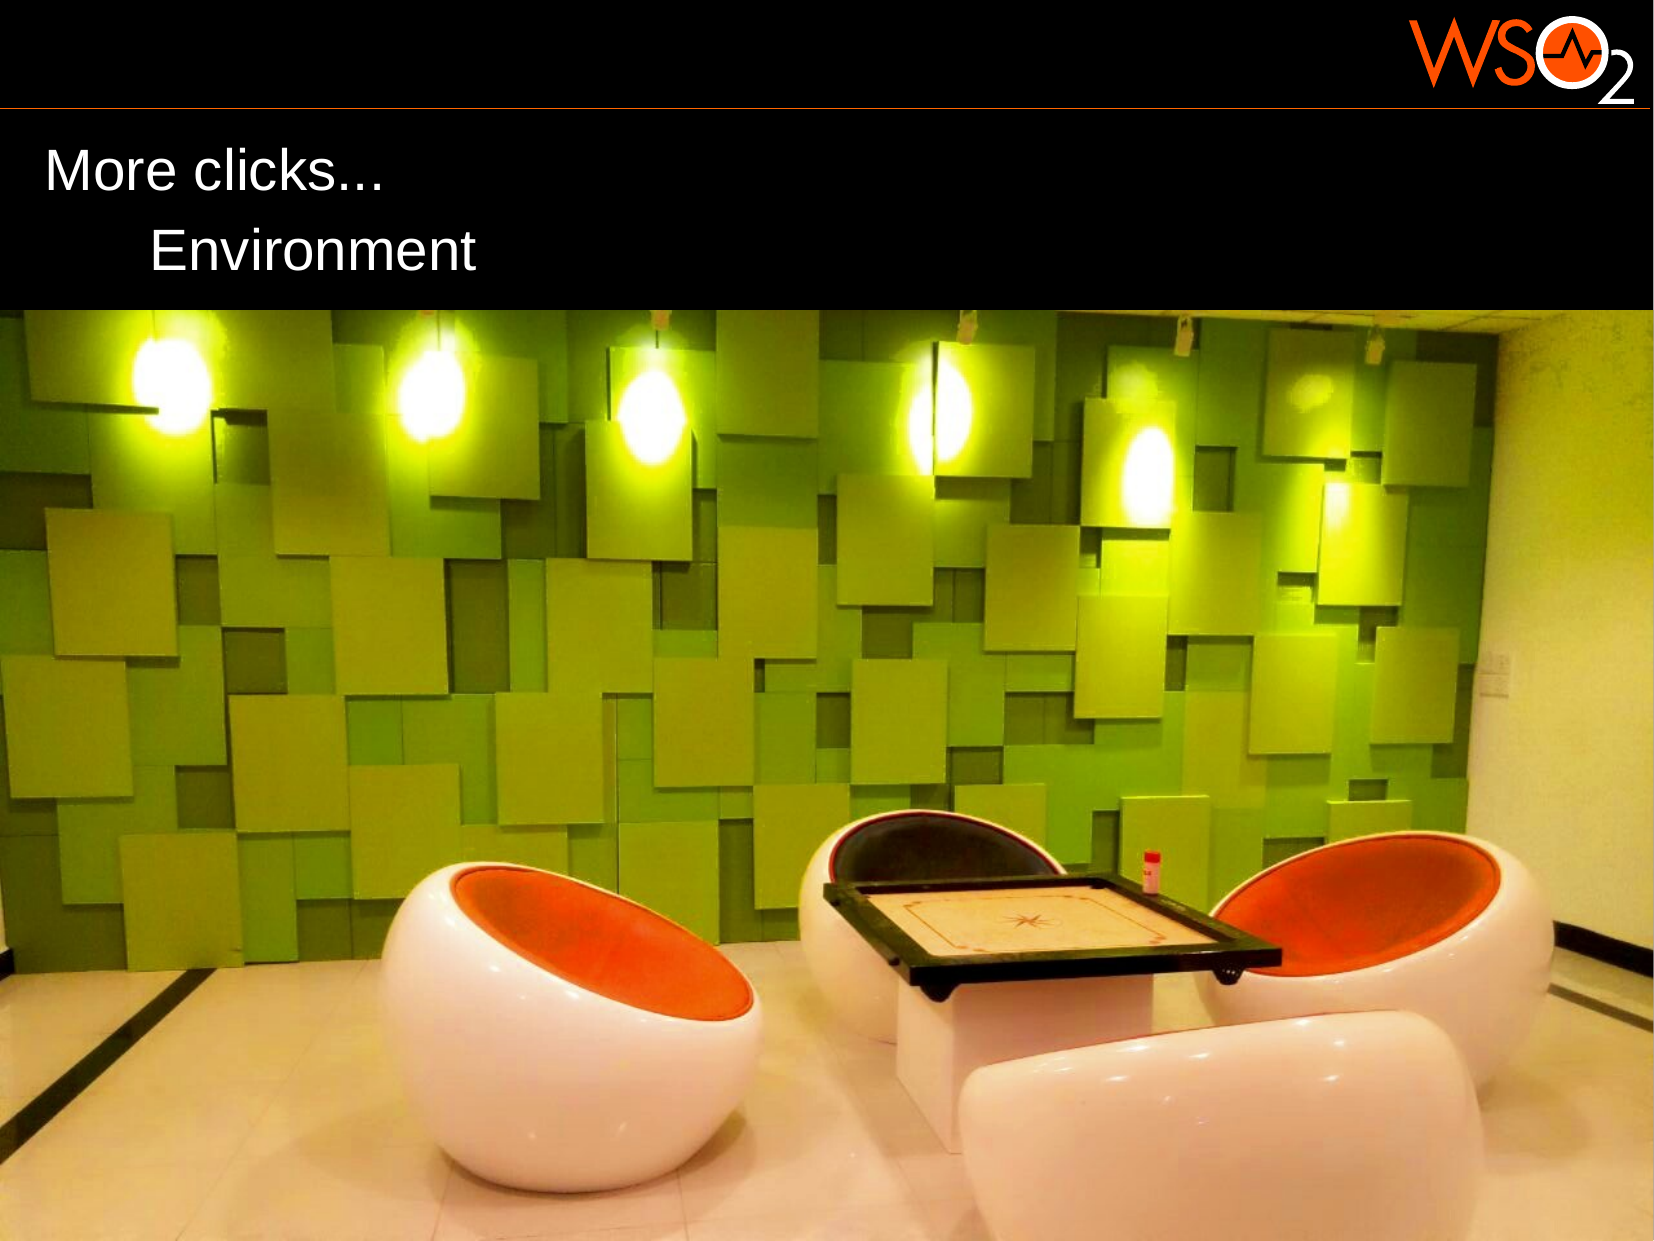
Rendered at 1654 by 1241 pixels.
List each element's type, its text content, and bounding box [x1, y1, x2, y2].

picture [1407, 15, 1636, 106]
text_box Environment [135, 210, 631, 290]
picture [0, 310, 1654, 1241]
text_box More clicks... [30, 130, 421, 211]
